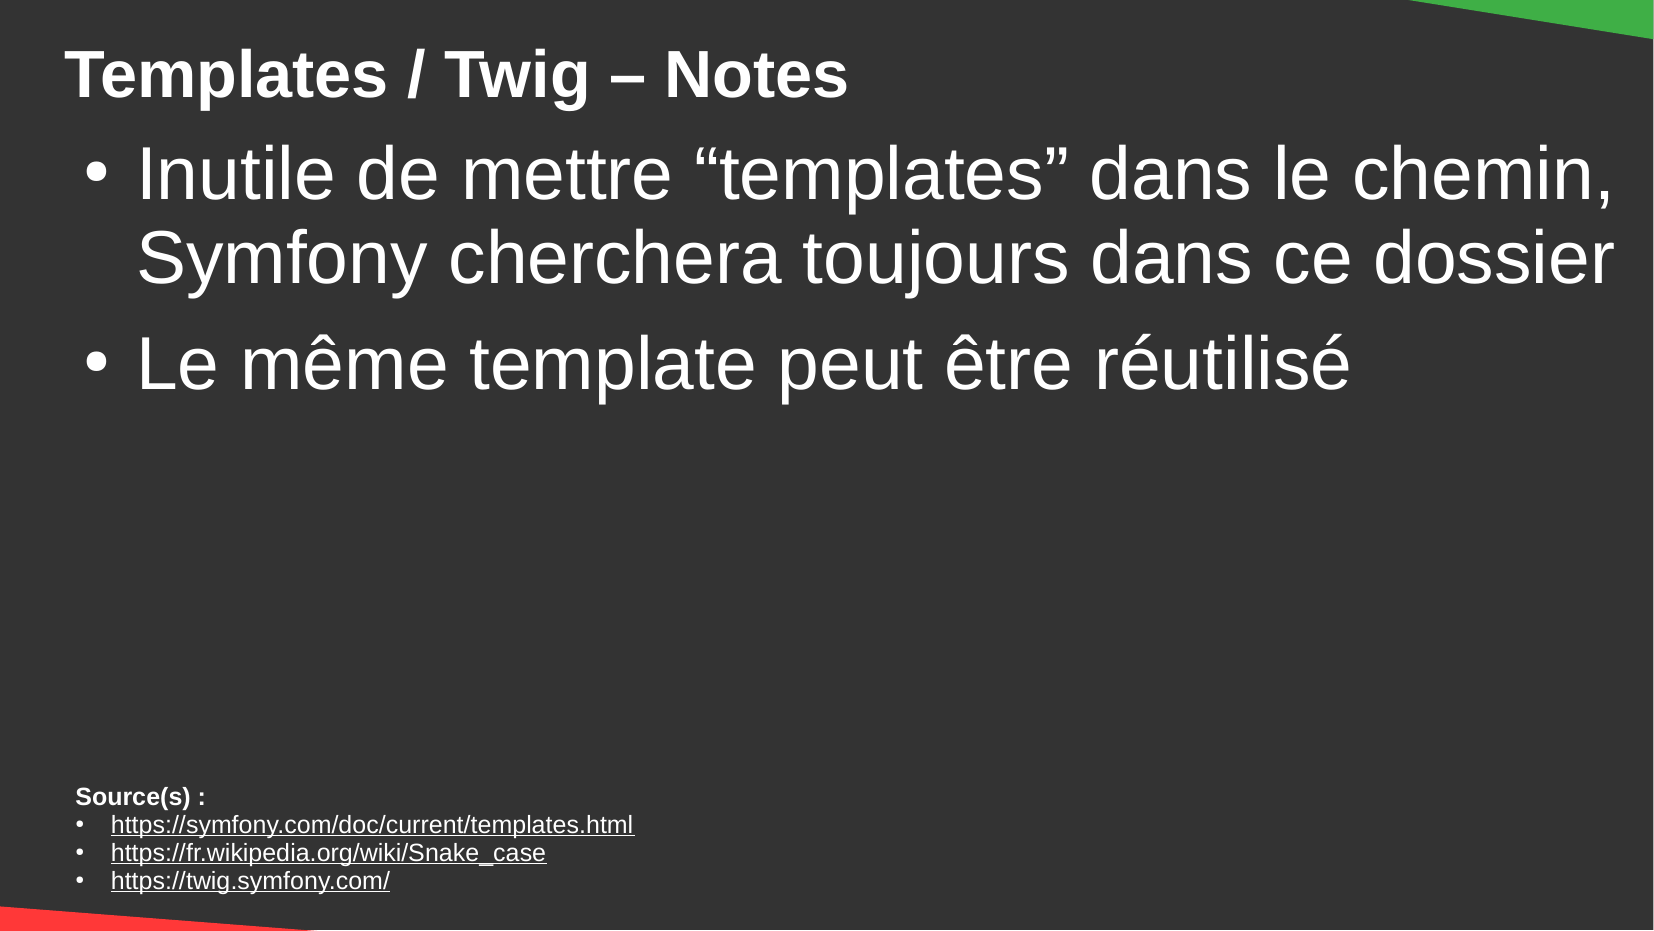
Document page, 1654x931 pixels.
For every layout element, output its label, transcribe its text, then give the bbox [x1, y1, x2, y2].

list Inutile de mettre “templates” dans le chemin, Symfony cherchera toujours dans ce dossier Le même template peut être réutilisé [65, 131, 1630, 686]
text_box [0, 906, 318, 931]
text_box Source(s) : https://symfony.com/doc/current/templates.html https://fr.wikipedia.org/wiki/Snake_case https://twig.symfony.com/ [60, 775, 1546, 903]
text_box [1408, 0, 1654, 40]
title Templates / Twig – Notes [64, 37, 1365, 113]
